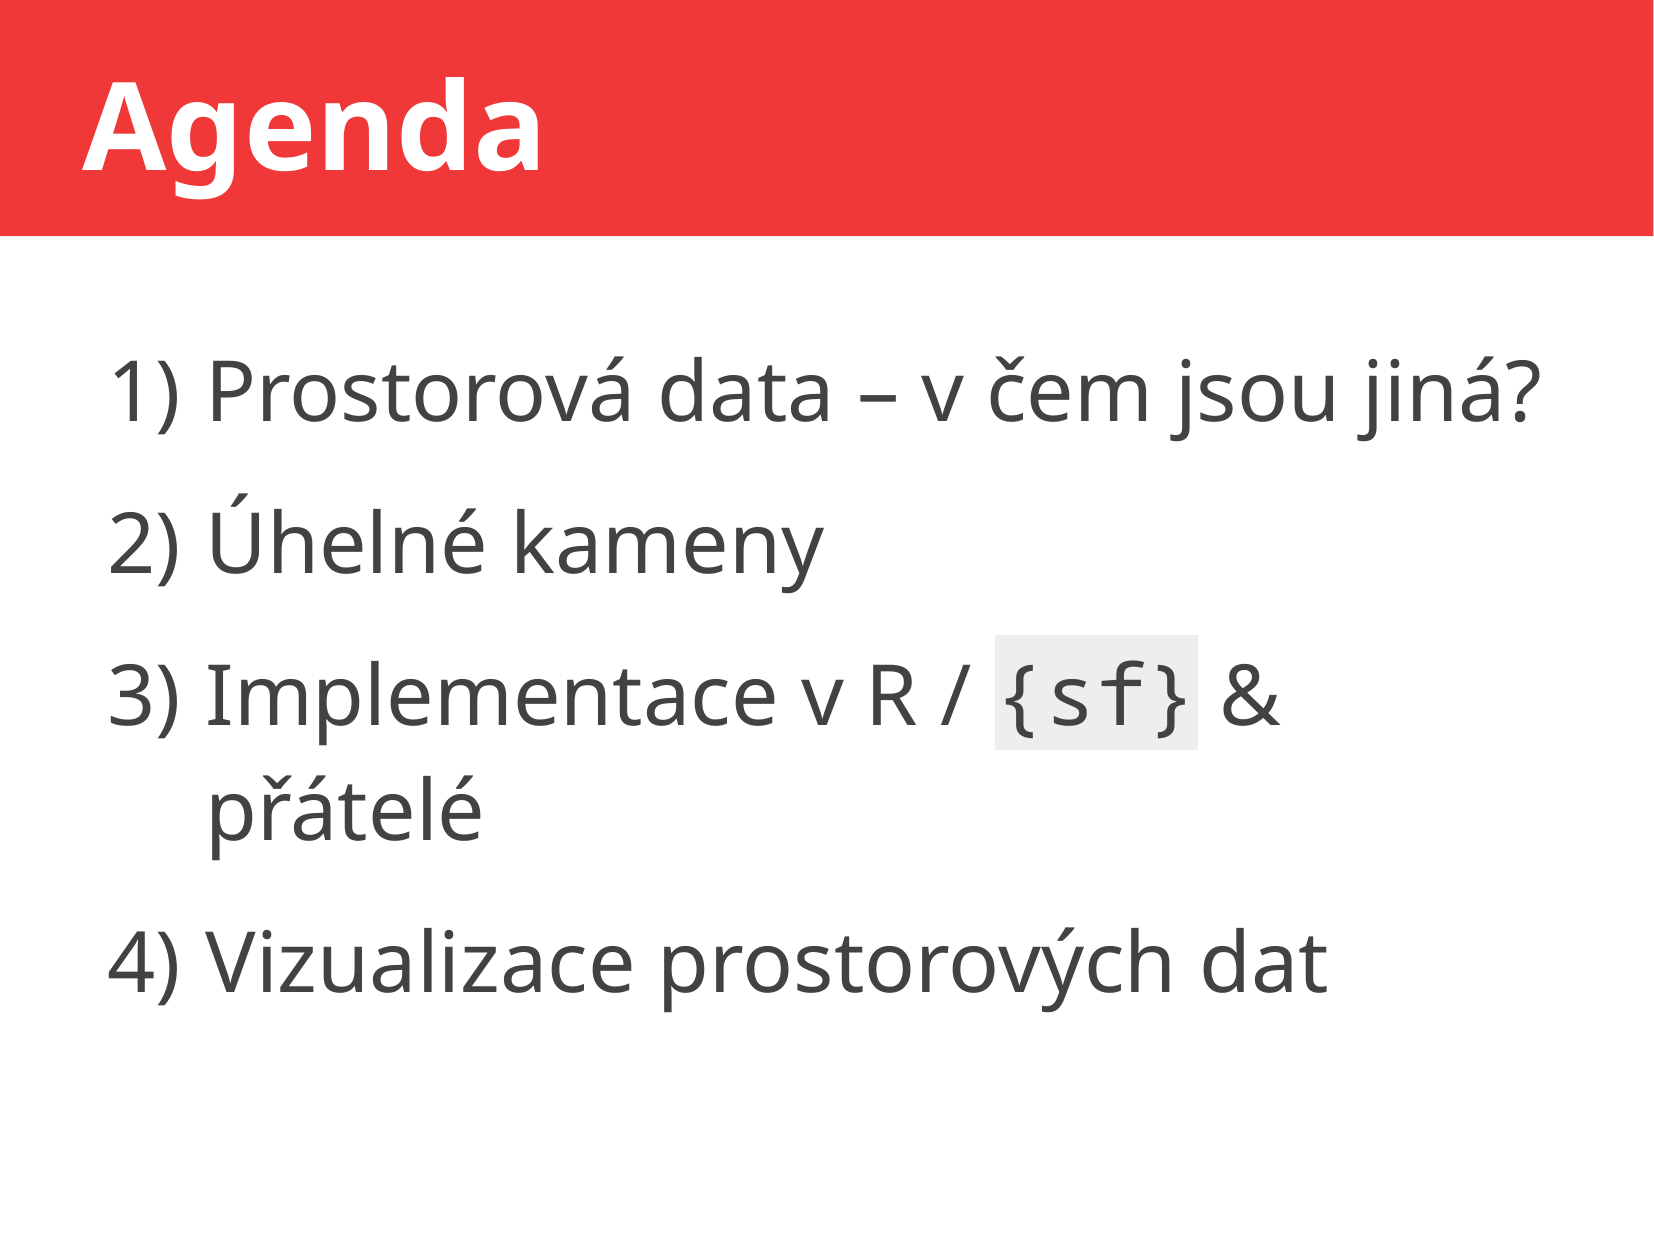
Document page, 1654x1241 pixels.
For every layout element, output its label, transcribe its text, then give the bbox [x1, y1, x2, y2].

list Prostorová data – v čem jsou jiná? Úhelné kameny Implementace v R / {sf} & přátelé Vizualizace prostorových dat [79, 330, 1560, 1096]
title Agenda [82, 19, 1571, 227]
